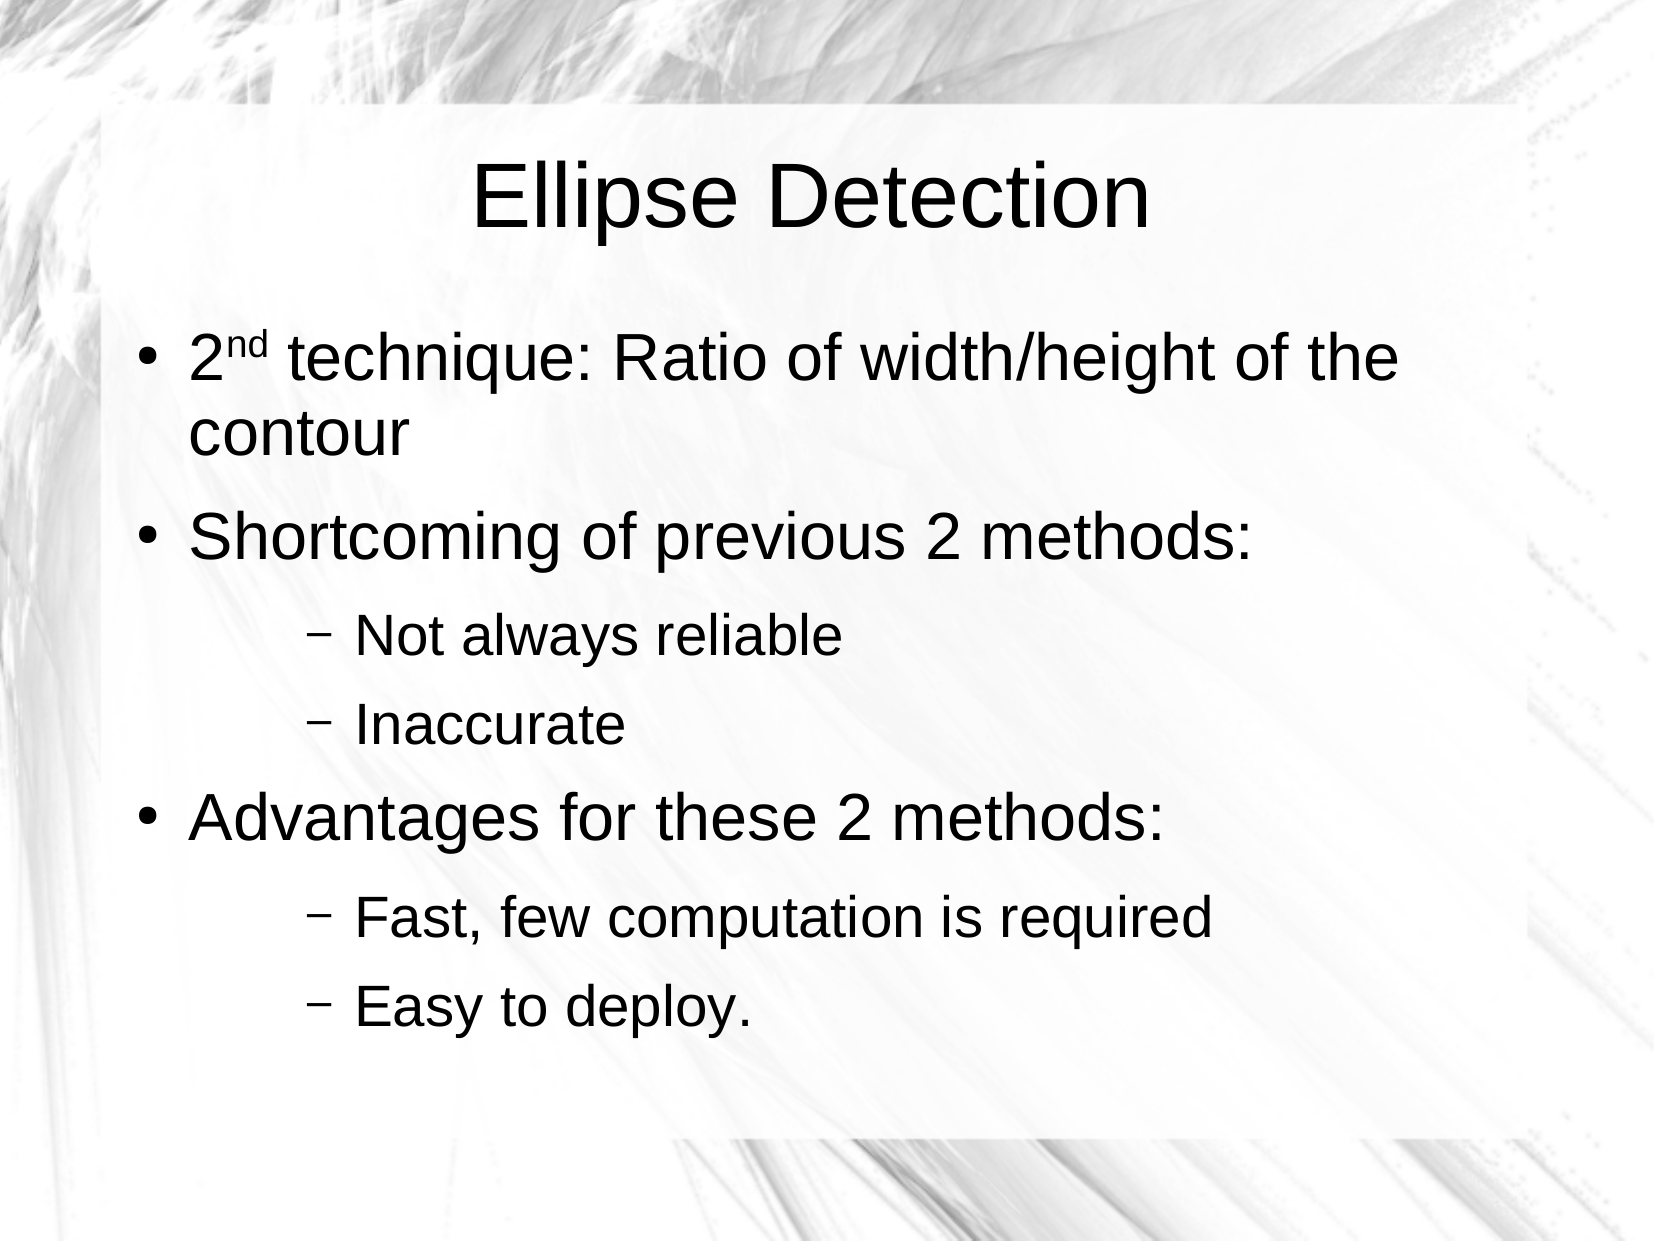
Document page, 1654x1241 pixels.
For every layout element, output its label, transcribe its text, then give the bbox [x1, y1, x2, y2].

list 2nd technique: Ratio of width/height of the contour Shortcoming of previous 2 methods: Not always reliable Inaccurate Advantages for these 2 methods: Fast, few computation is required Easy to deploy. [118, 319, 1571, 1040]
title Ellipse Detection [118, 112, 1506, 281]
picture [0, 0, 1654, 1241]
